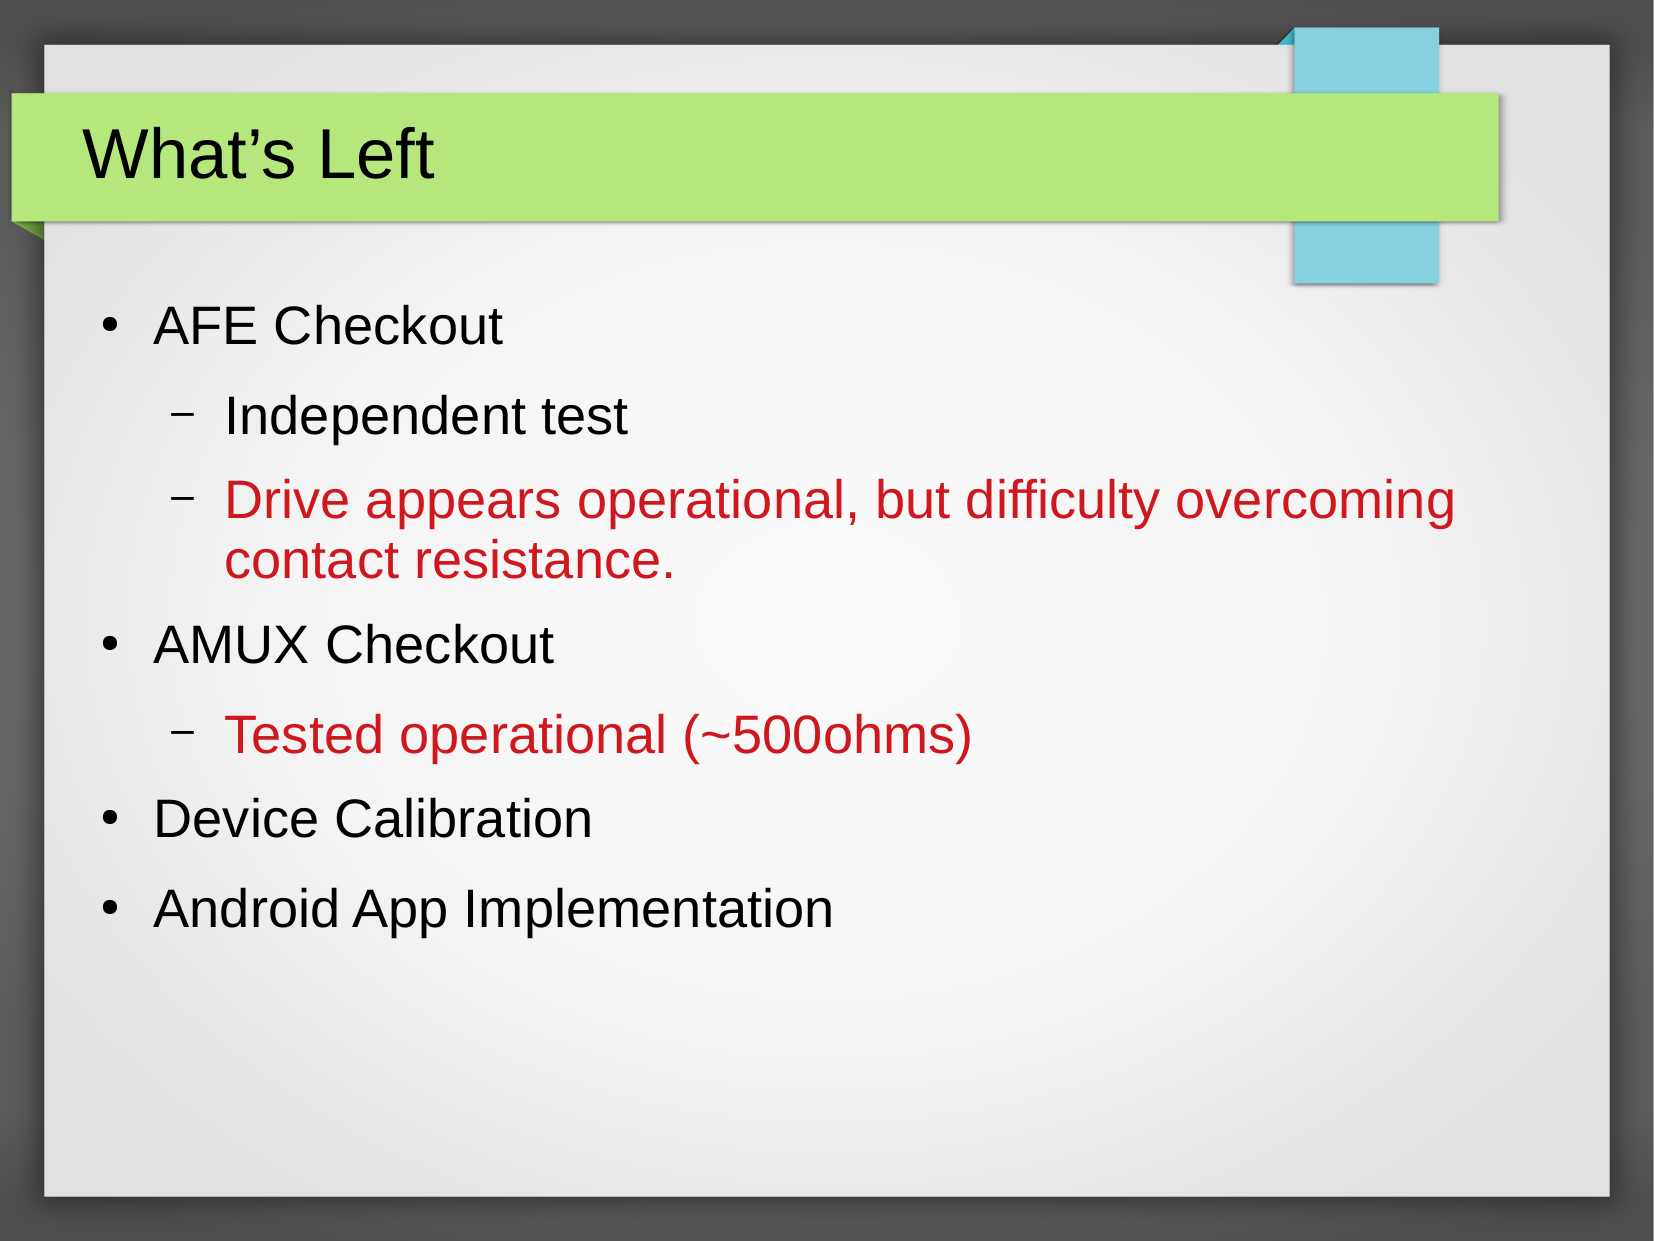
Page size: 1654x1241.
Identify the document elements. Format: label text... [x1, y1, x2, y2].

picture [0, 0, 1654, 1241]
title What’s Left [82, 94, 1264, 213]
list AFE Checkout Independent test Drive appears operational, but difficulty overcoming contact resistance. AMUX Checkout Tested operational (~500ohms) Device Calibration Android App Implementation [82, 295, 1571, 1015]
